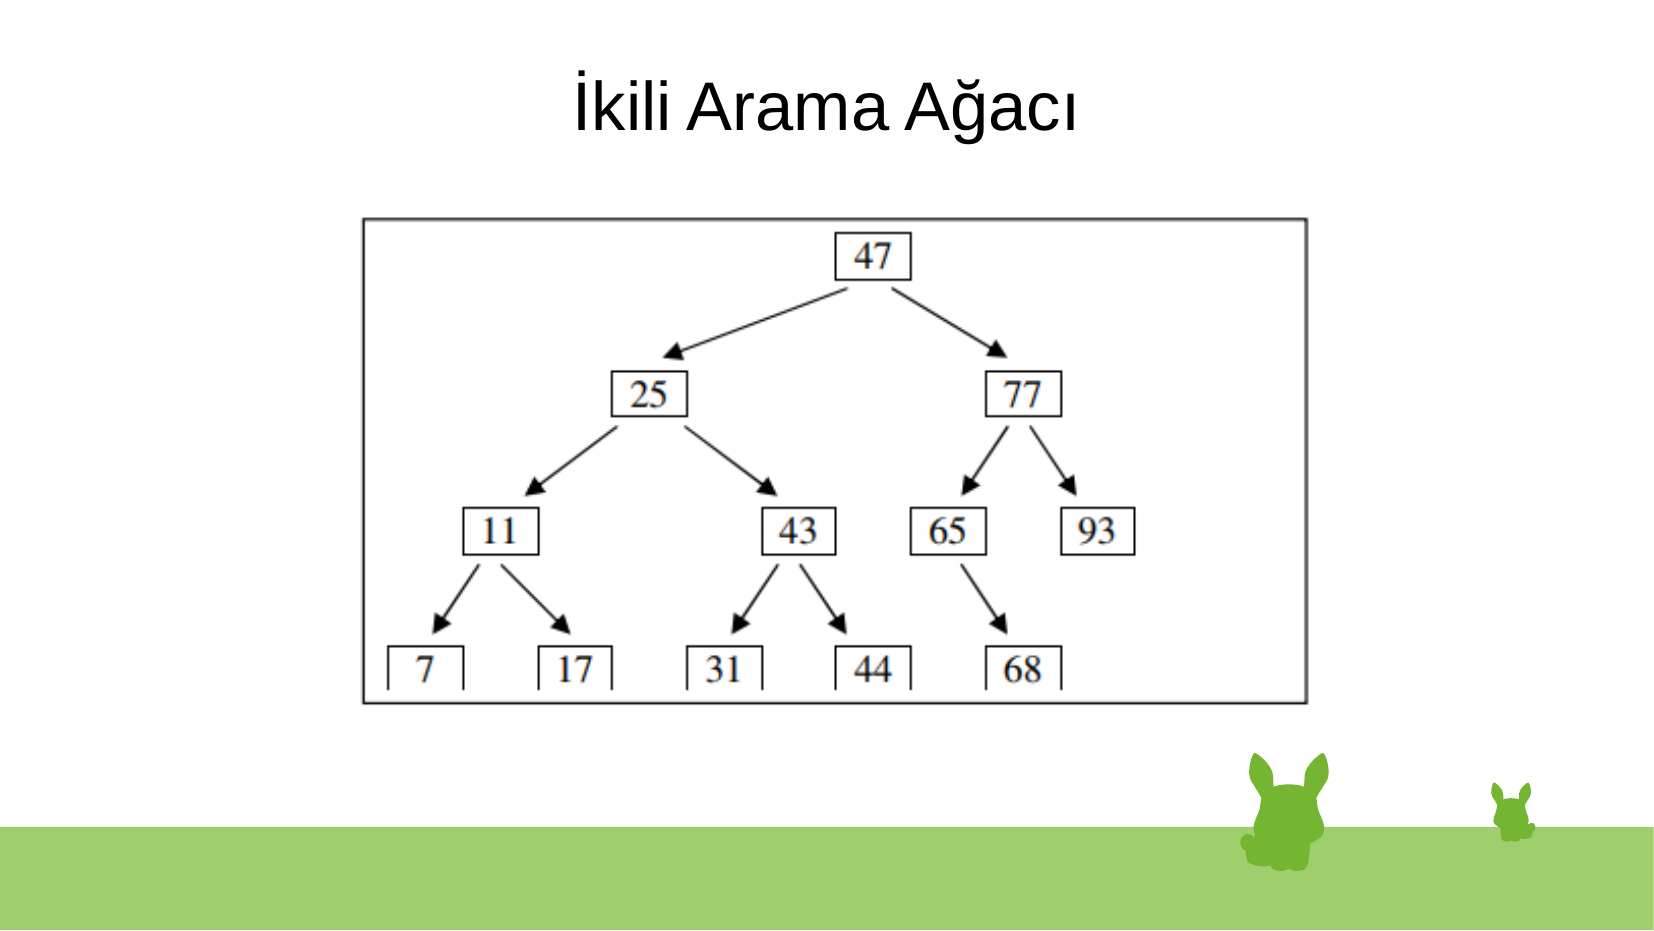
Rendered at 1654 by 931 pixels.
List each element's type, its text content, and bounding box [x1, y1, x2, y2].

picture [349, 206, 1315, 713]
title ﻿İkili Arama Ağacı [88, 29, 1565, 178]
